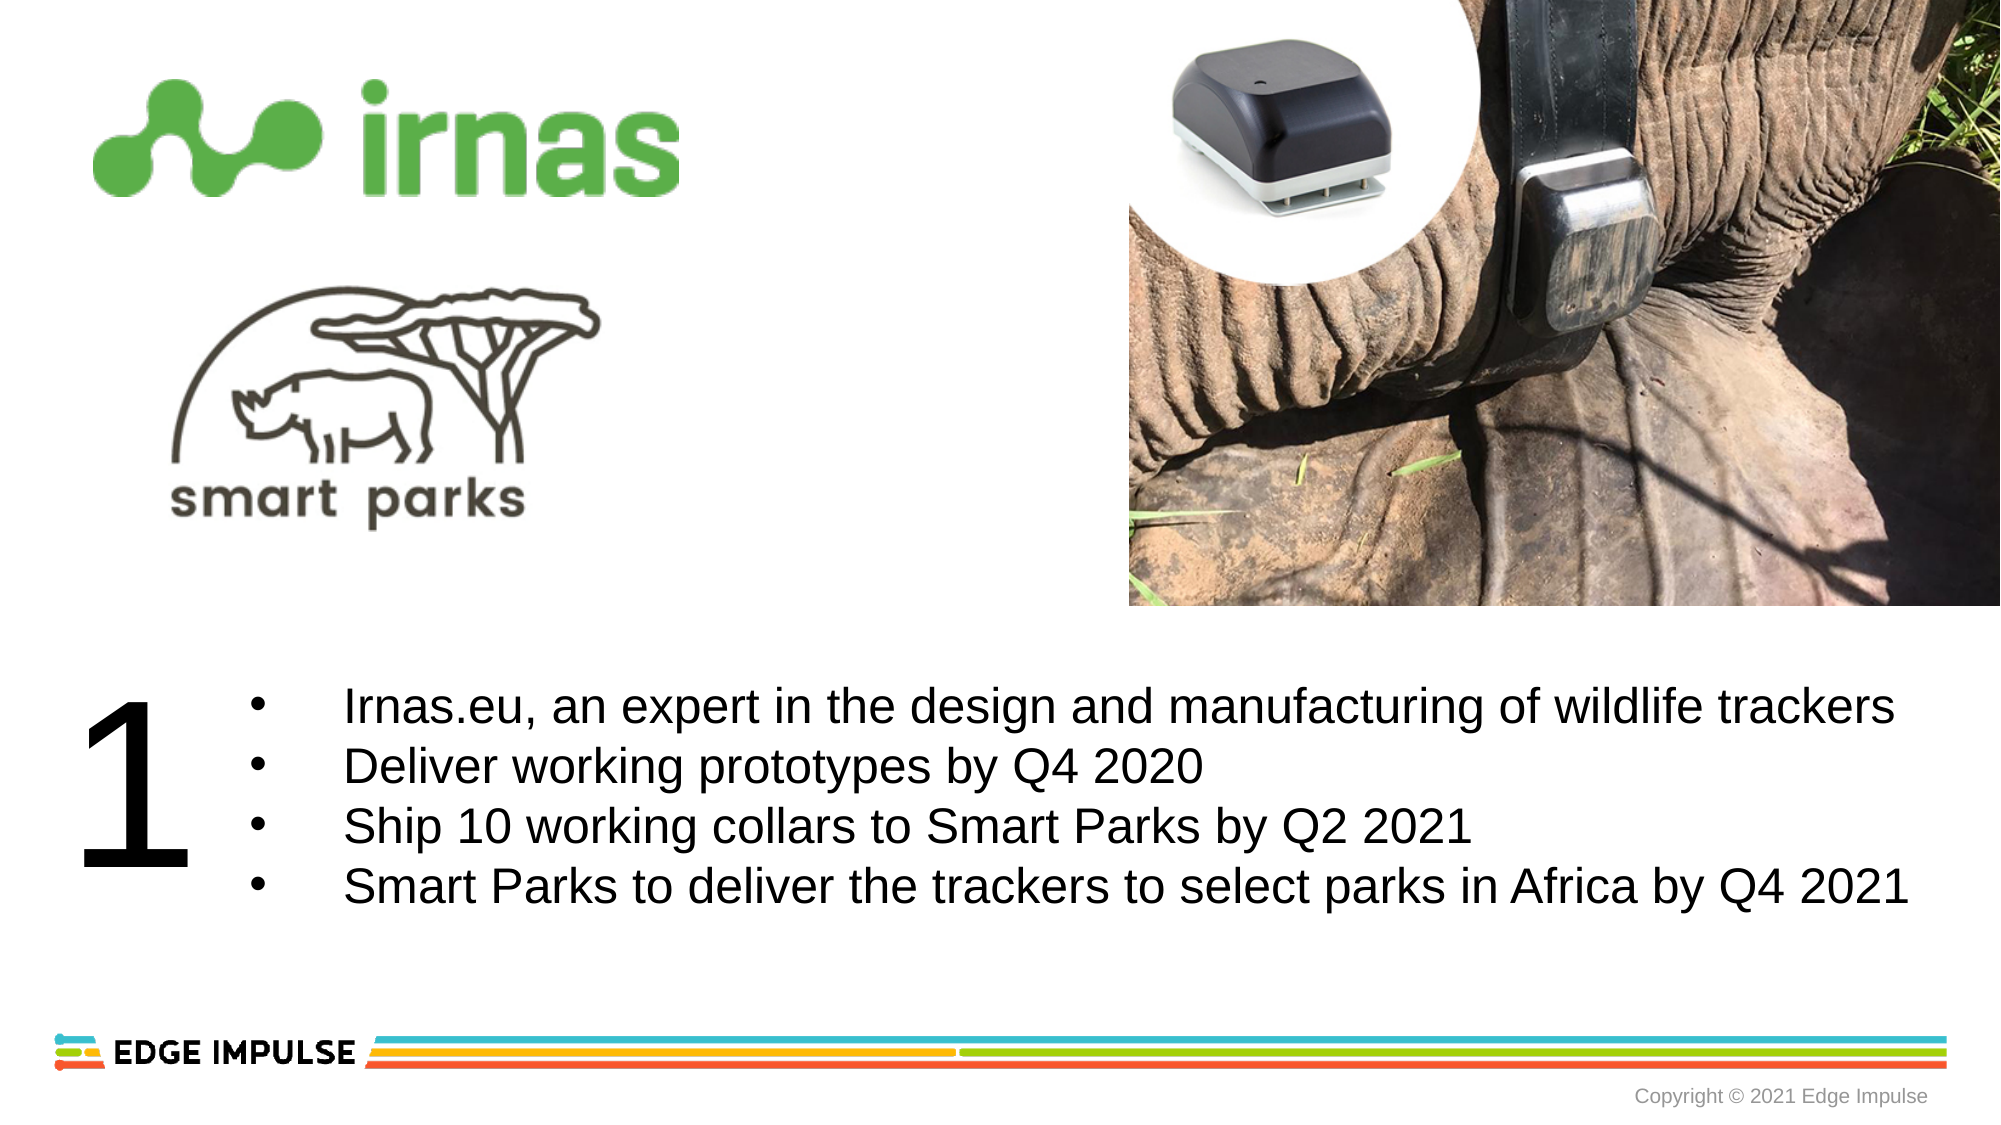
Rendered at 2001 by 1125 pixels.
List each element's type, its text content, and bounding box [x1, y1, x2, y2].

text_box Irnas.eu, an expert in the design and manufacturing of wildlife trackers Deliver working prototypes by Q4 2020 Ship 10 working collars to Smart Parks by Q2 2021 Smart Parks to deliver the trackers to select parks in Africa by Q4 2021 [234, 665, 2000, 921]
text_box 1 [51, 620, 209, 923]
picture [0, 0, 2000, 1125]
